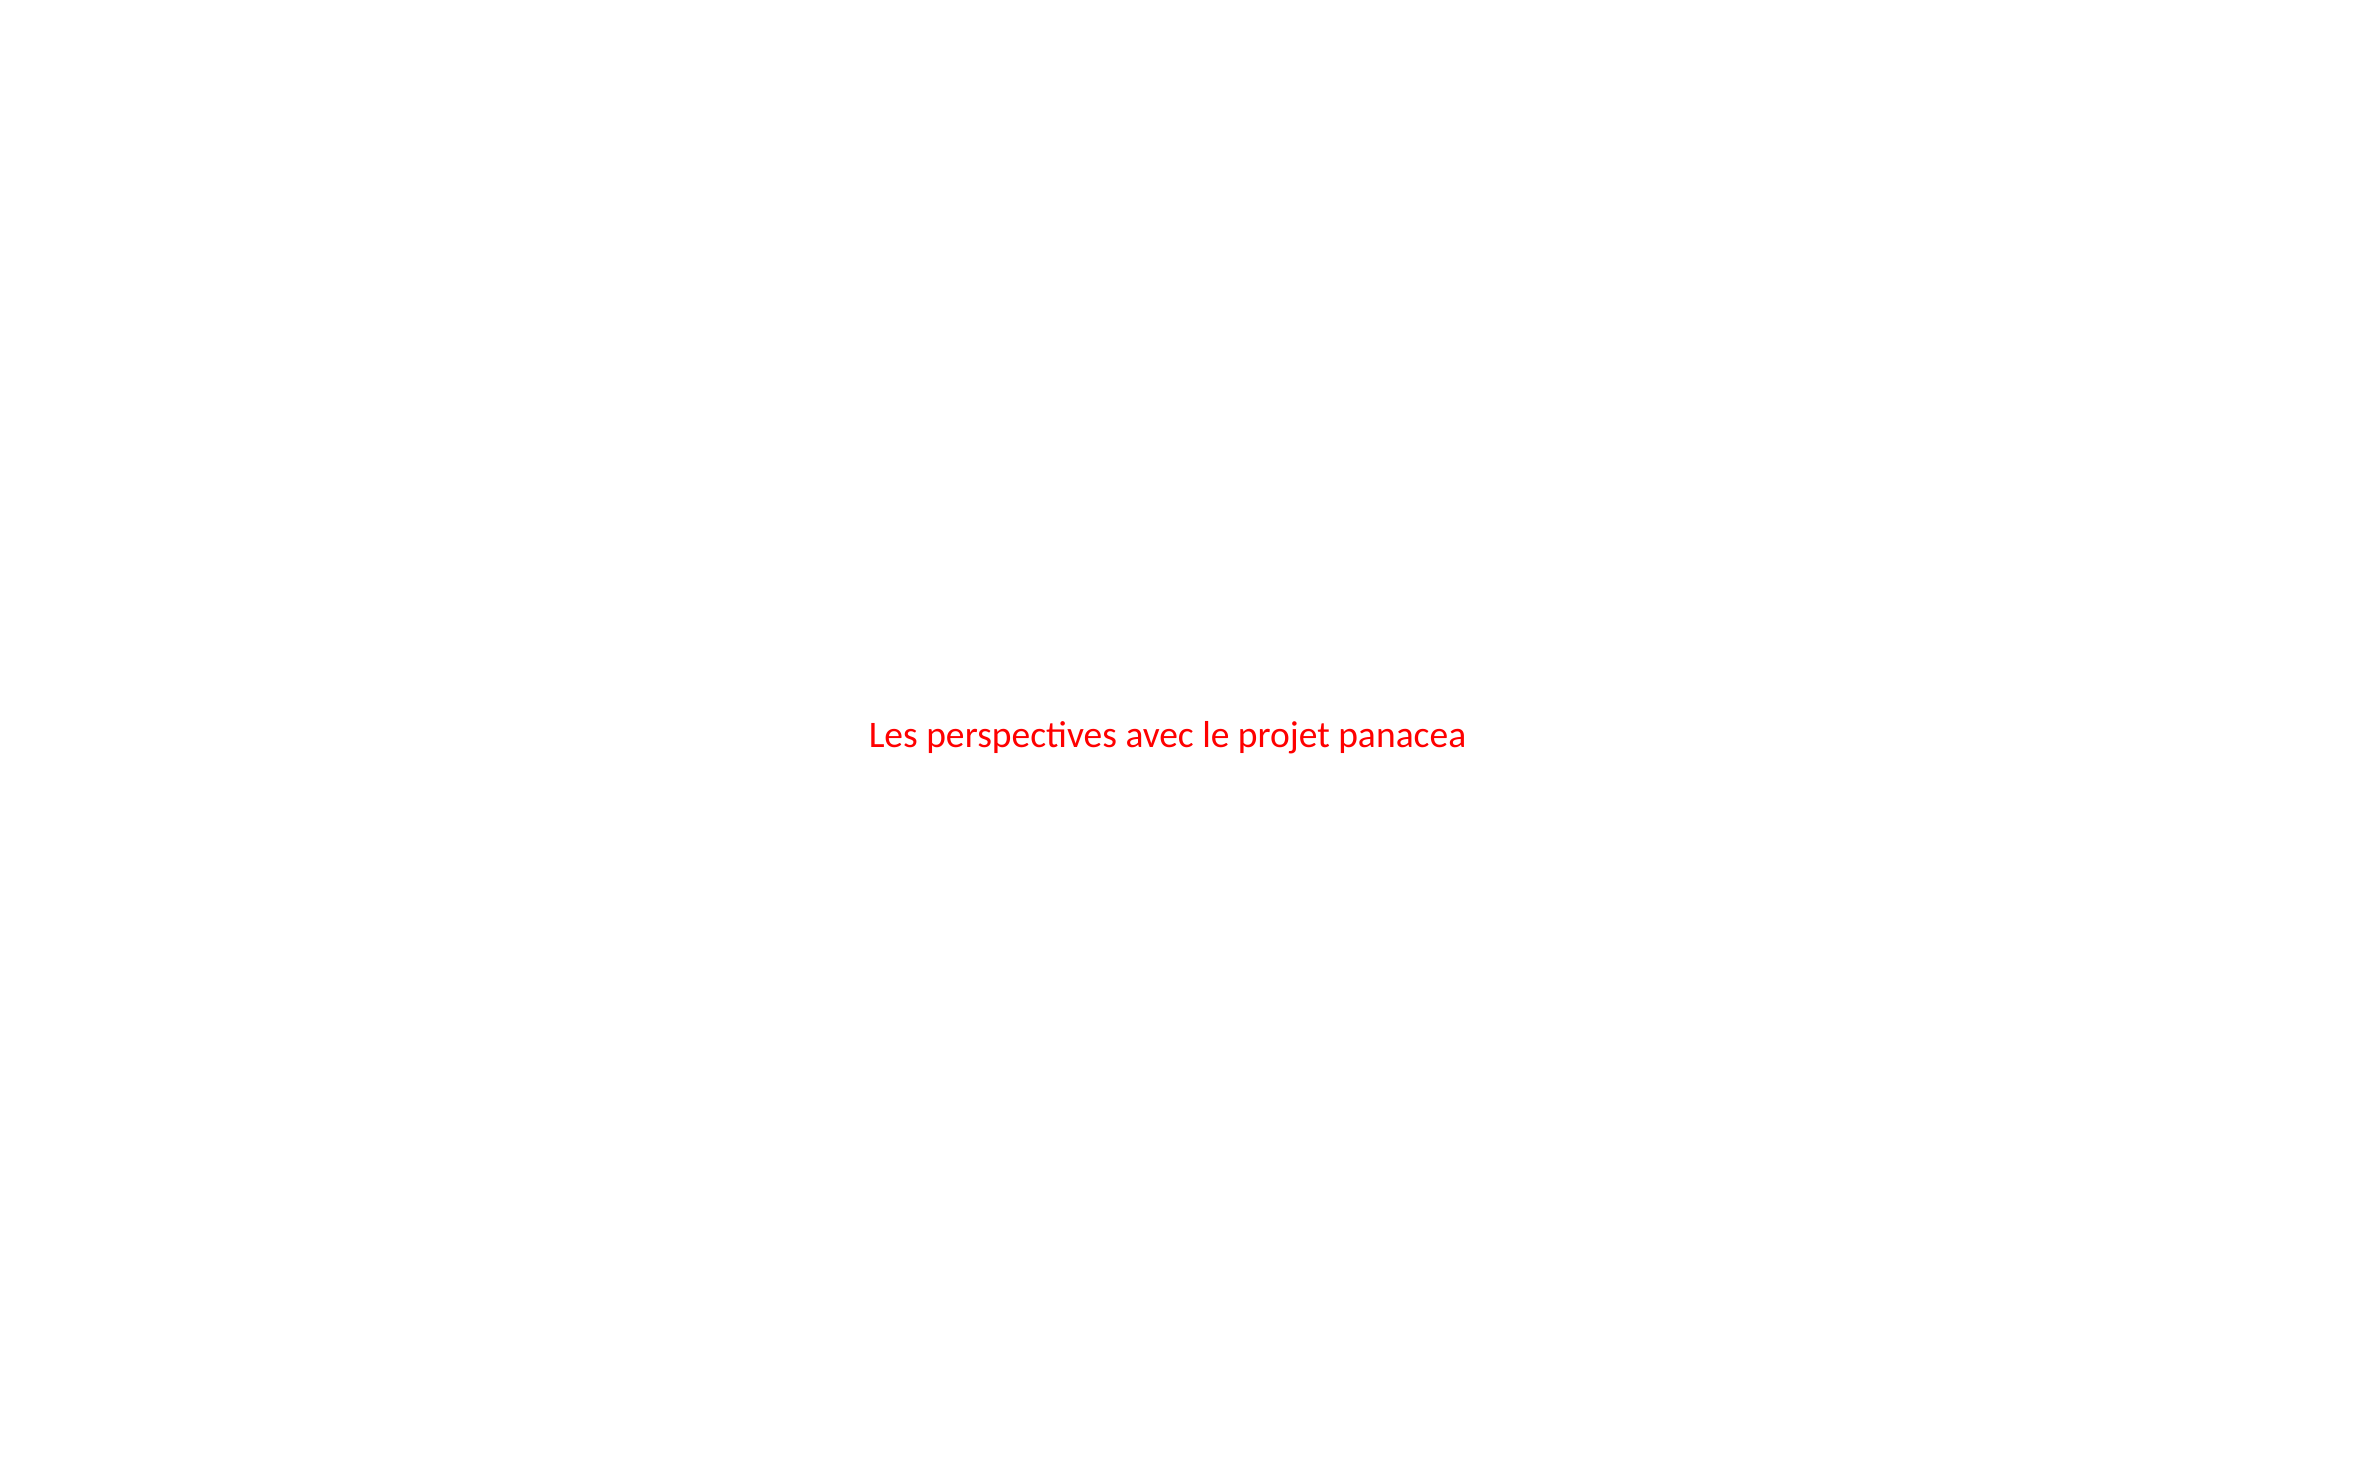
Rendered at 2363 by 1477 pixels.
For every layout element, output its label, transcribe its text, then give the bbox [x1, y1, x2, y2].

text_box Les perspectives avec le projet panacea [853, 702, 1482, 763]
